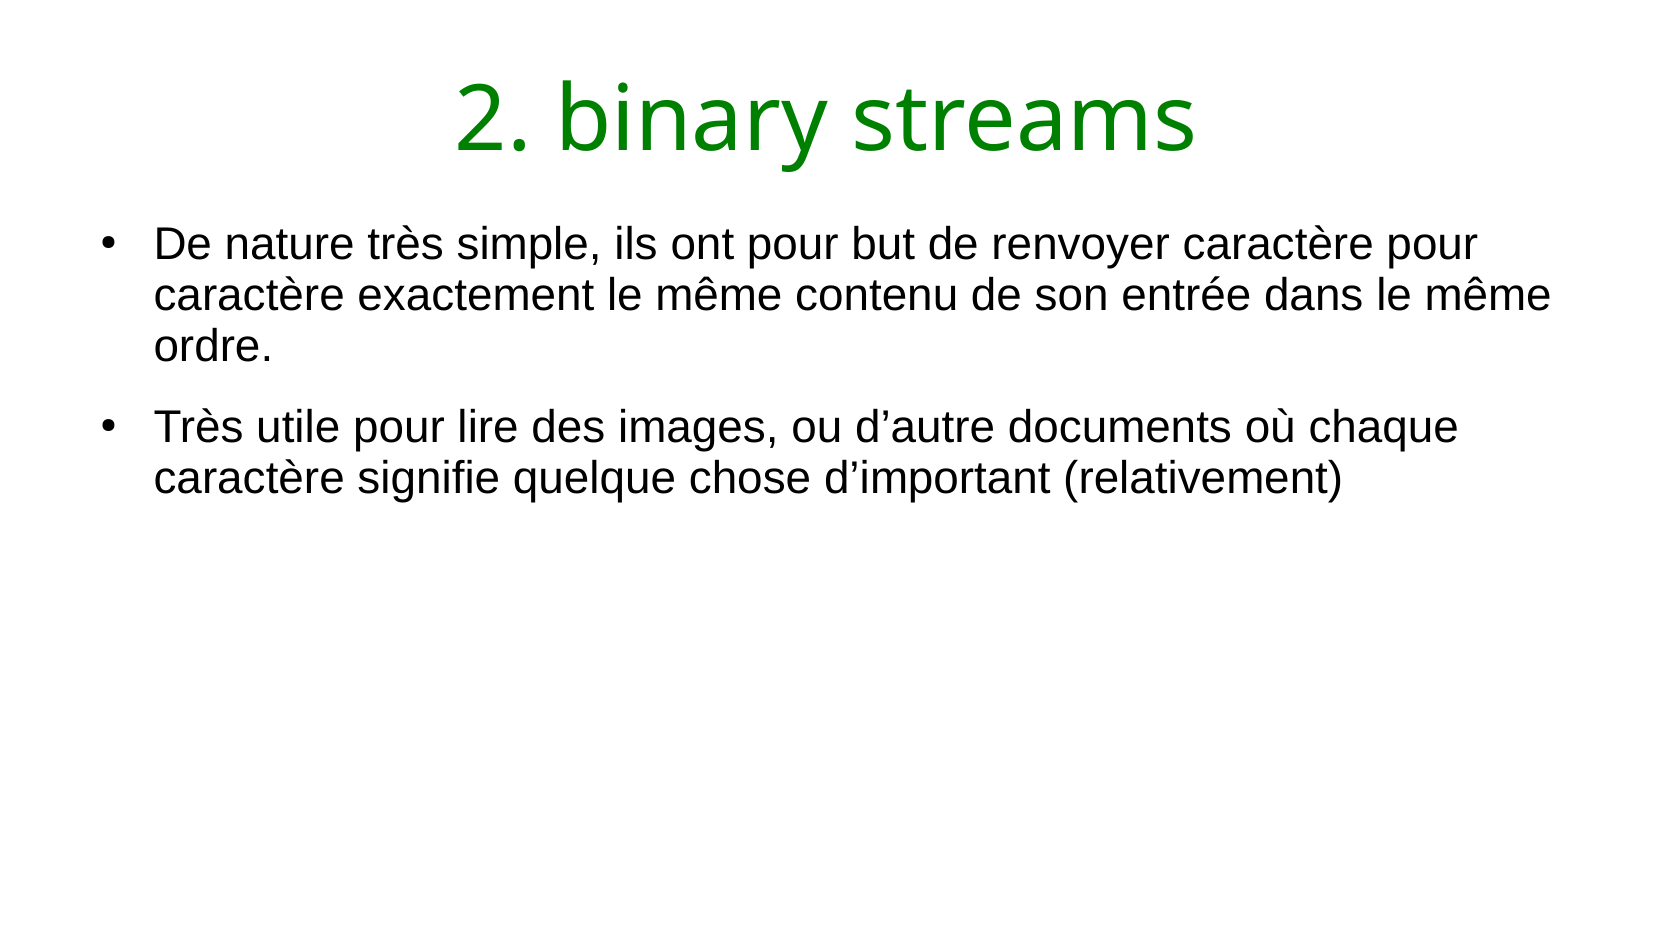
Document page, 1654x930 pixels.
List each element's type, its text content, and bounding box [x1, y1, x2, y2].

title 2. binary streams [82, 37, 1571, 193]
list De nature très simple, ils ont pour but de renvoyer caractère pour caractère exactement le même contenu de son entrée dans le même ordre. Très utile pour lire des images, ou d’autre documents où chaque caractère signifie quelque chose d’important (relativement) [82, 217, 1571, 757]
